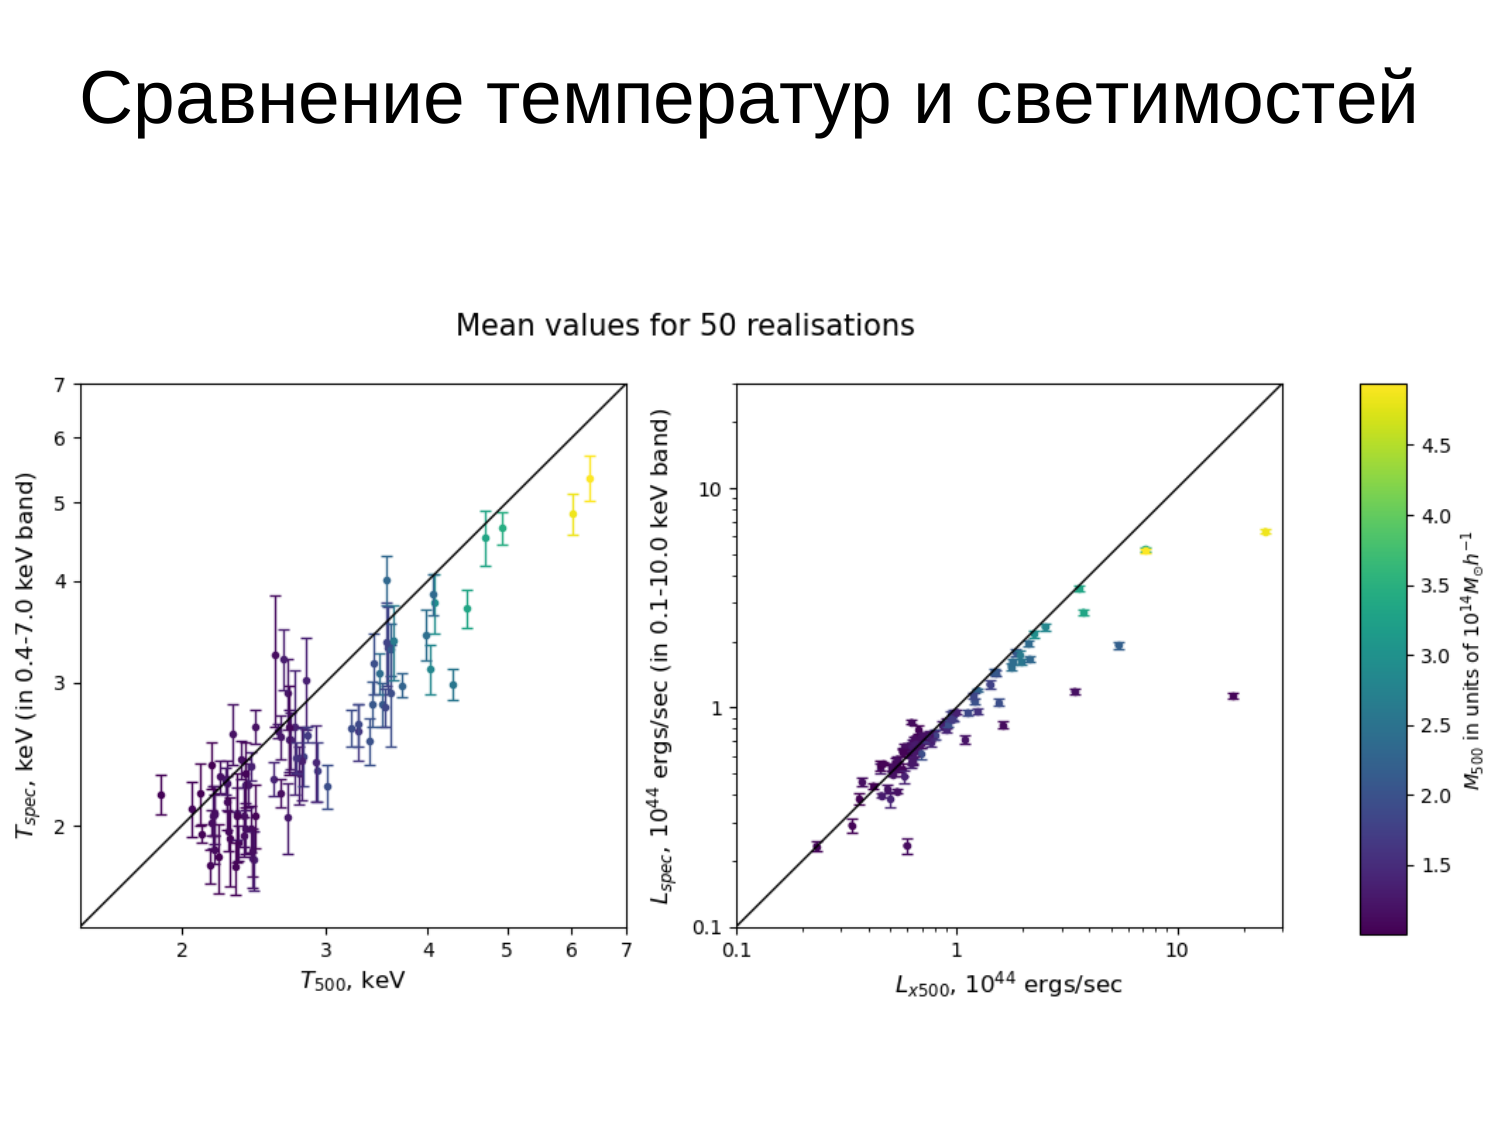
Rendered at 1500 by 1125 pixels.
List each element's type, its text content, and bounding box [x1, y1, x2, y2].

title Сравнение температур и светимостей [0, 0, 1500, 188]
picture [0, 299, 1500, 1015]
